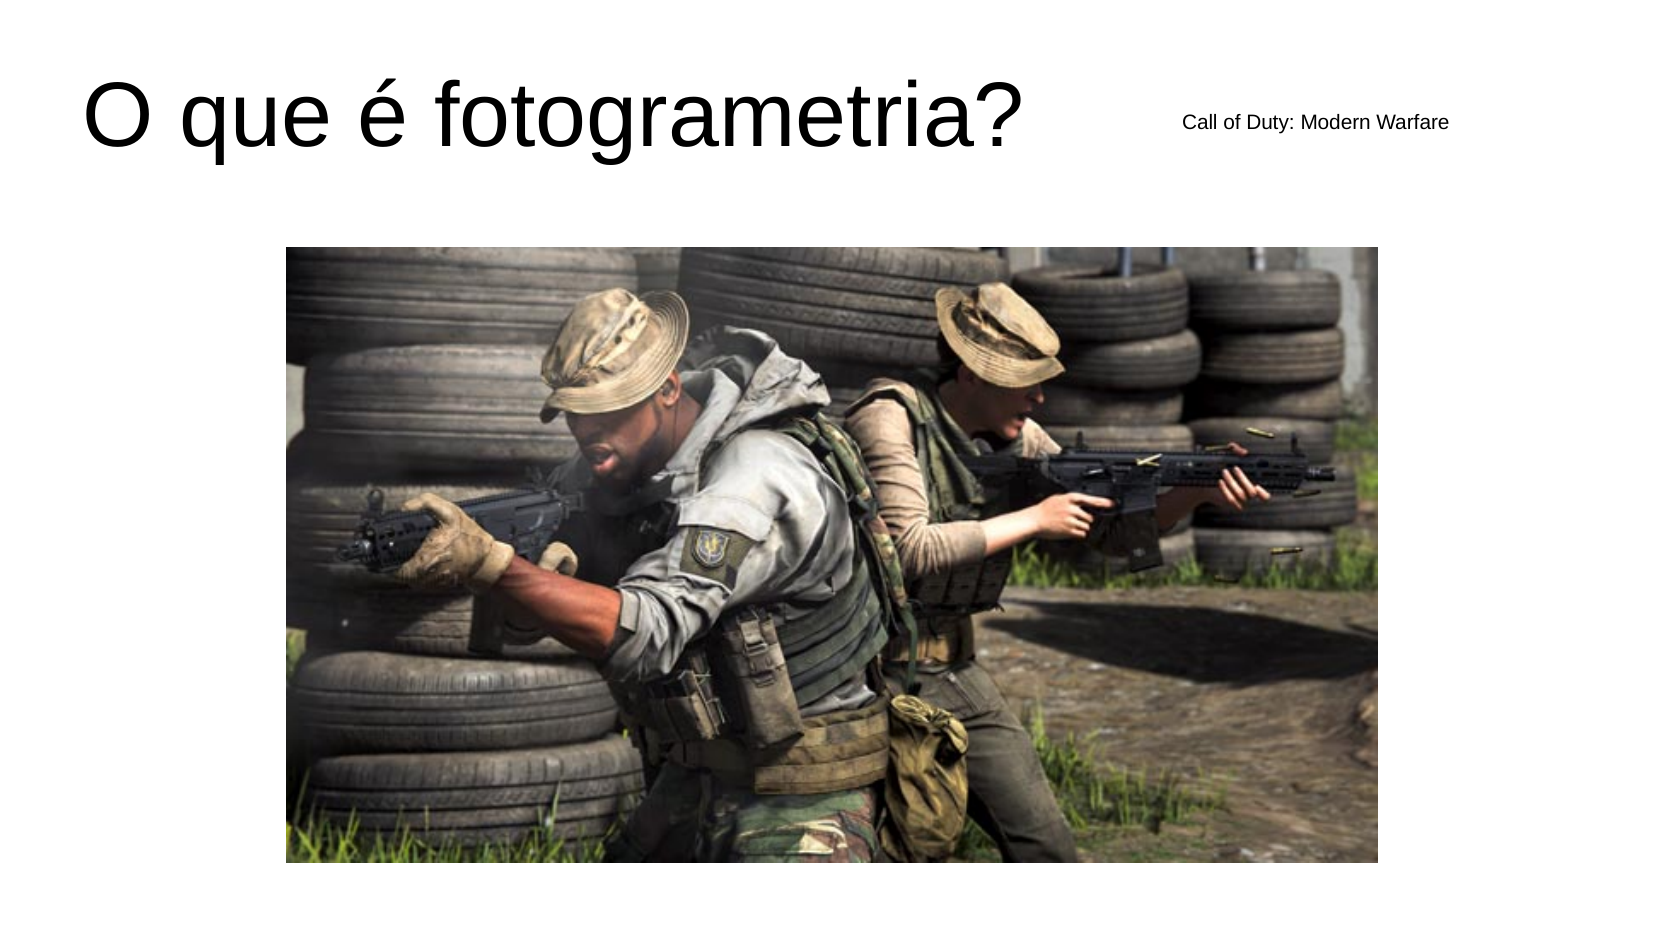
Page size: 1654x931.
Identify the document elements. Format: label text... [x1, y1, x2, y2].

text_box Call of Duty: Modern Warfare [1167, 103, 1465, 142]
picture [286, 247, 1378, 863]
title O que é fotogrametria? [82, 37, 1571, 193]
